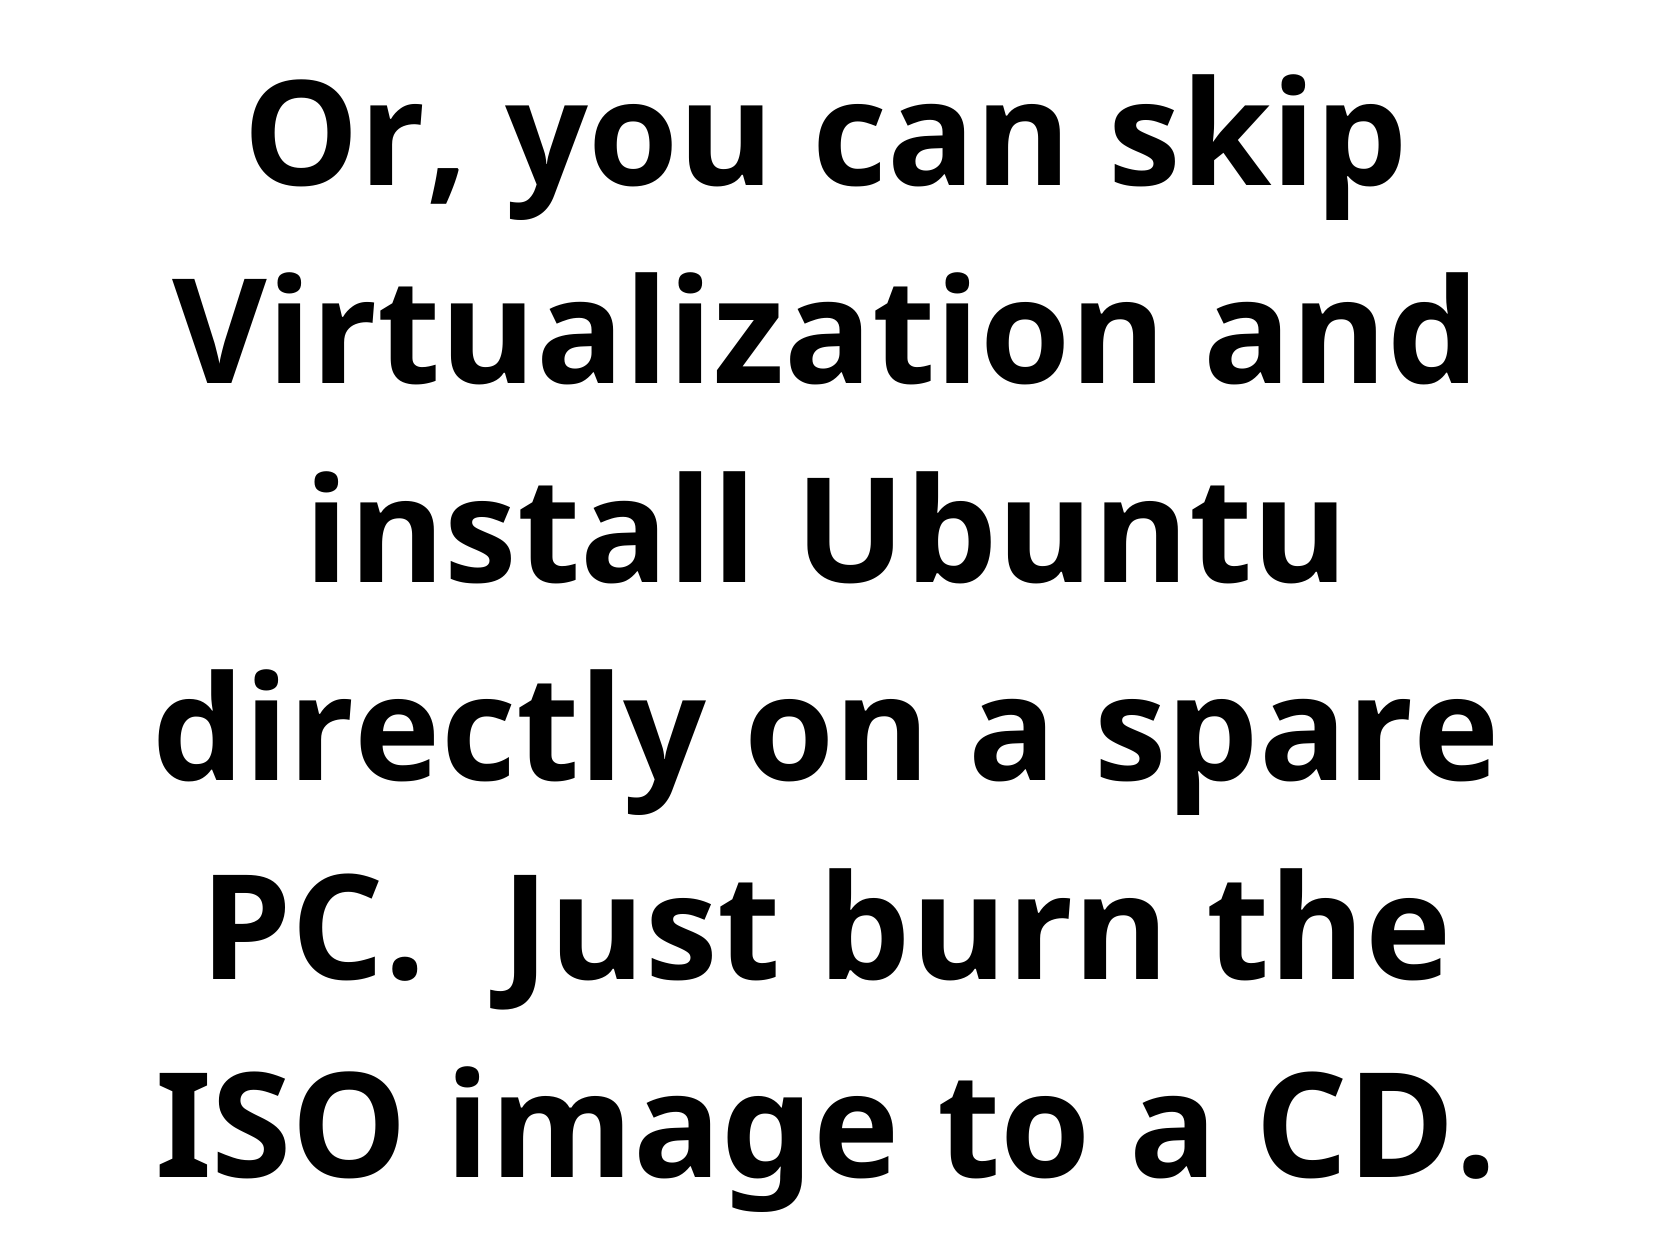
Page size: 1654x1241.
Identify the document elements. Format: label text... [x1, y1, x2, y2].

title Or, you can skip Virtualization and install Ubuntu directly on a spare PC. Just burn the ISO image to a CD. [82, 49, 1571, 1201]
